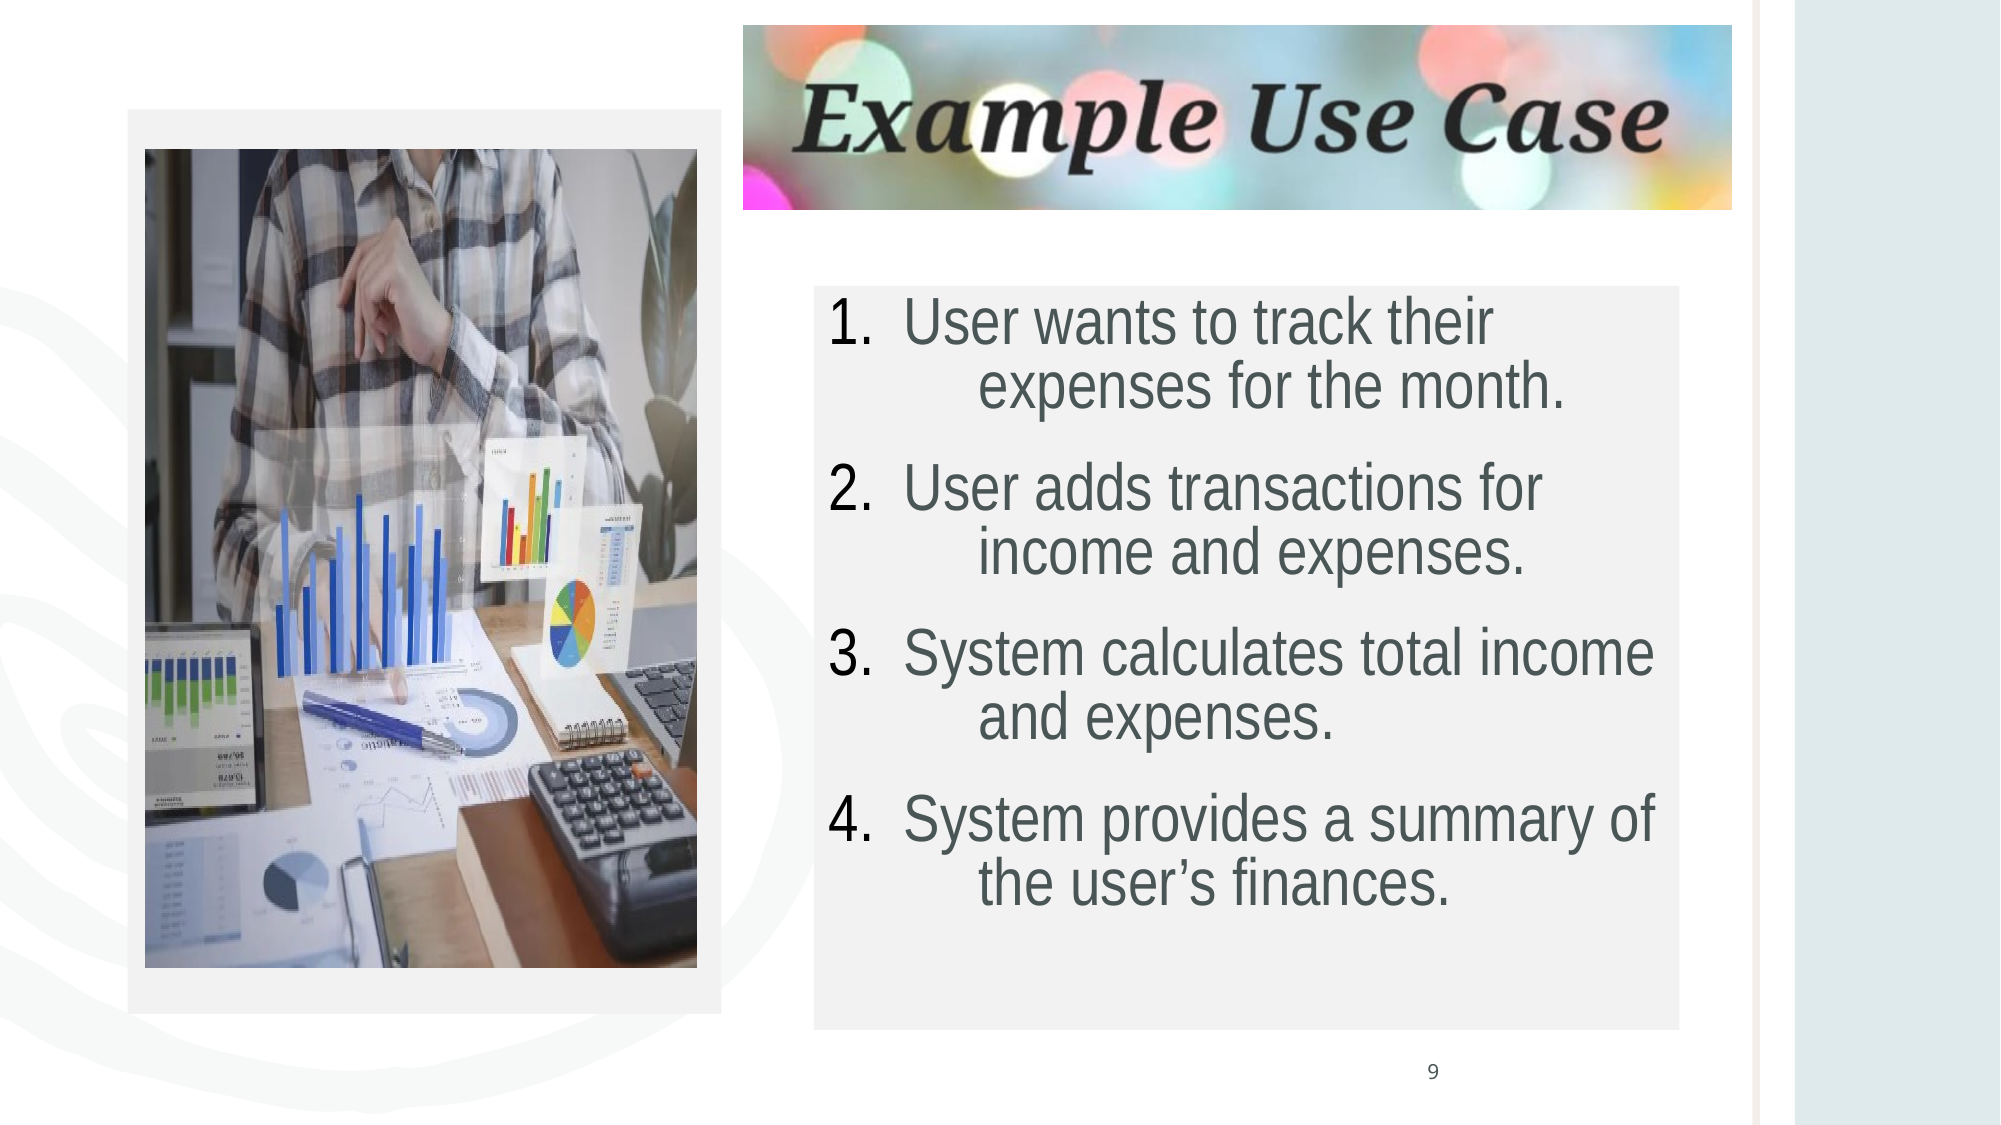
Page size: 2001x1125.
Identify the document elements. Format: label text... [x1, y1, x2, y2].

title Financial overview [127, 109, 722, 1014]
list User wants to track their expenses for the month. User adds transactions for income and expenses. System calculates total income and expenses. System provides a summary of the user’s finances. [813, 285, 1680, 1030]
picture [743, 25, 1732, 210]
slide_number 9 [1412, 1042, 1863, 1103]
picture [145, 149, 697, 968]
